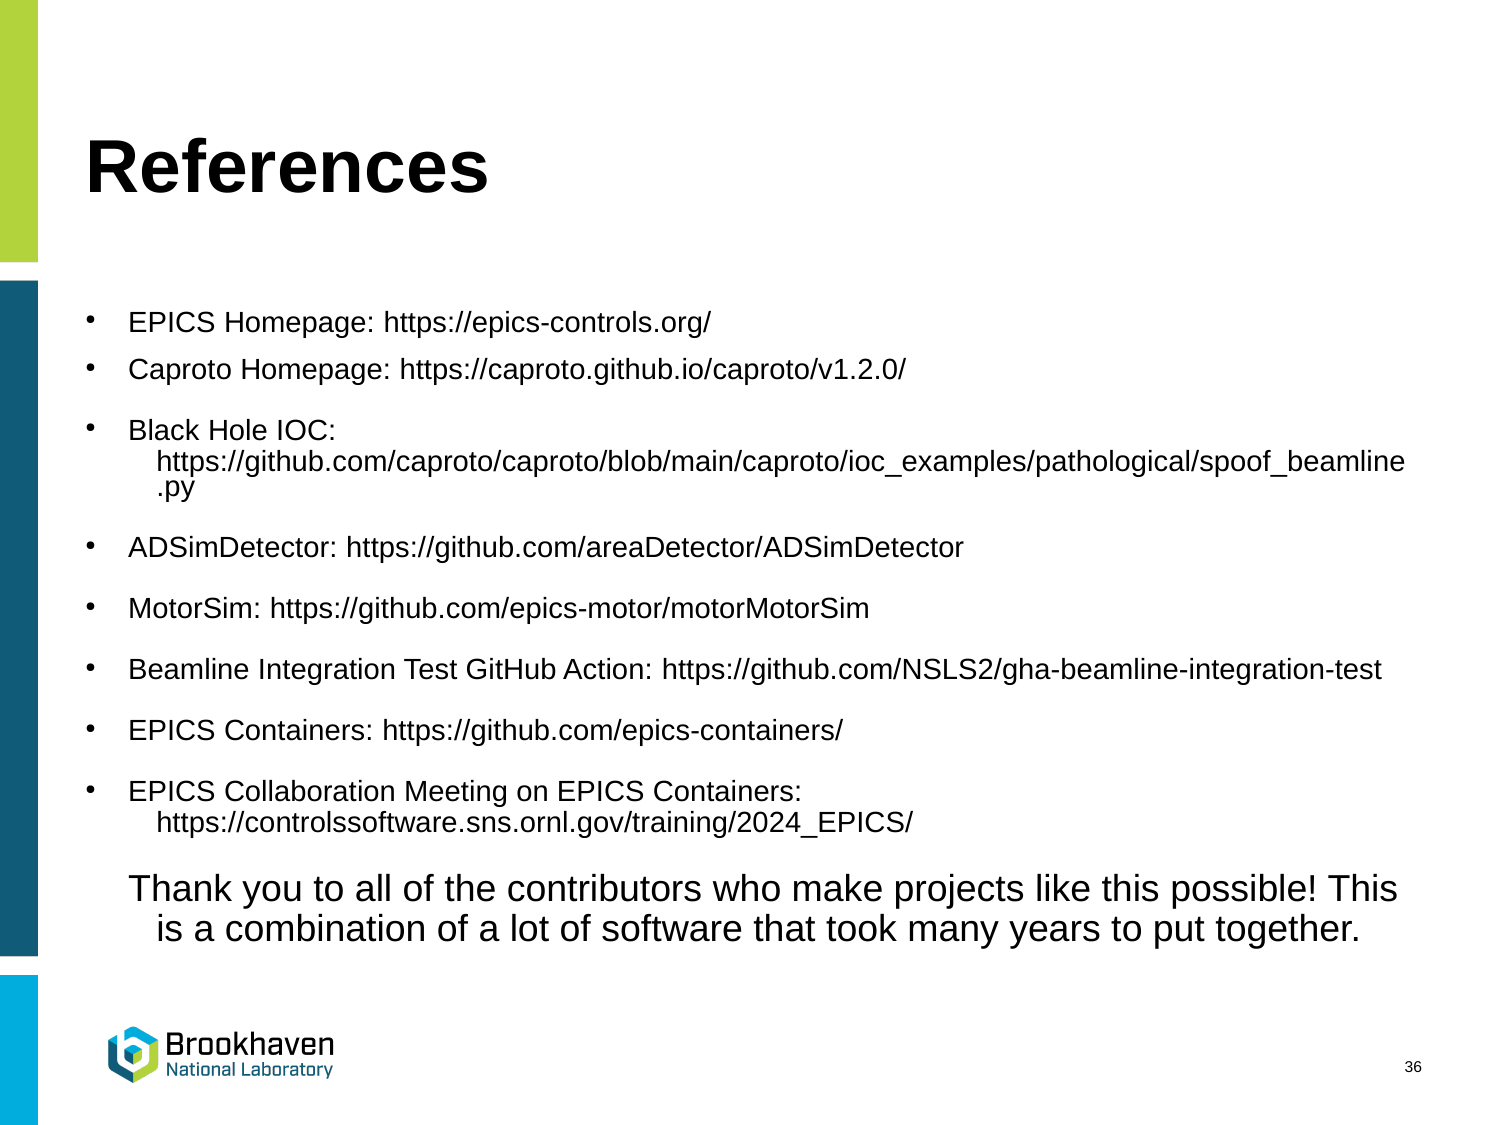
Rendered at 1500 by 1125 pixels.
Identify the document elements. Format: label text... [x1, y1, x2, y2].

list EPICS Homepage: https://epics-controls.org/ Caproto Homepage: https://caproto.github.io/caproto/v1.2.0/ Black Hole IOC: https://github.com/caproto/caproto/blob/main/caproto/ioc_examples/pathological/spoof_beamline.py ADSimDetector: https://github.com/areaDetector/ADSimDetector MotorSim: https://github.com/epics-motor/motorMotorSim Beamline Integration Test GitHub Action: https://github.com/NSLS2/gha-beamline-integration-test EPICS Containers: https://github.com/epics-containers/ EPICS Collaboration Meeting on EPICS Containers: https://controlssoftware.sns.ornl.gov/training/2024_EPICS/ Thank you to all of the contributors who make projects like this possible! This is a combination of a lot of software that took many years to put together. [70, 299, 1430, 990]
slide_number <number> [1376, 1036, 1430, 1097]
picture [0, 0, 1500, 1125]
title References [70, 59, 1430, 278]
